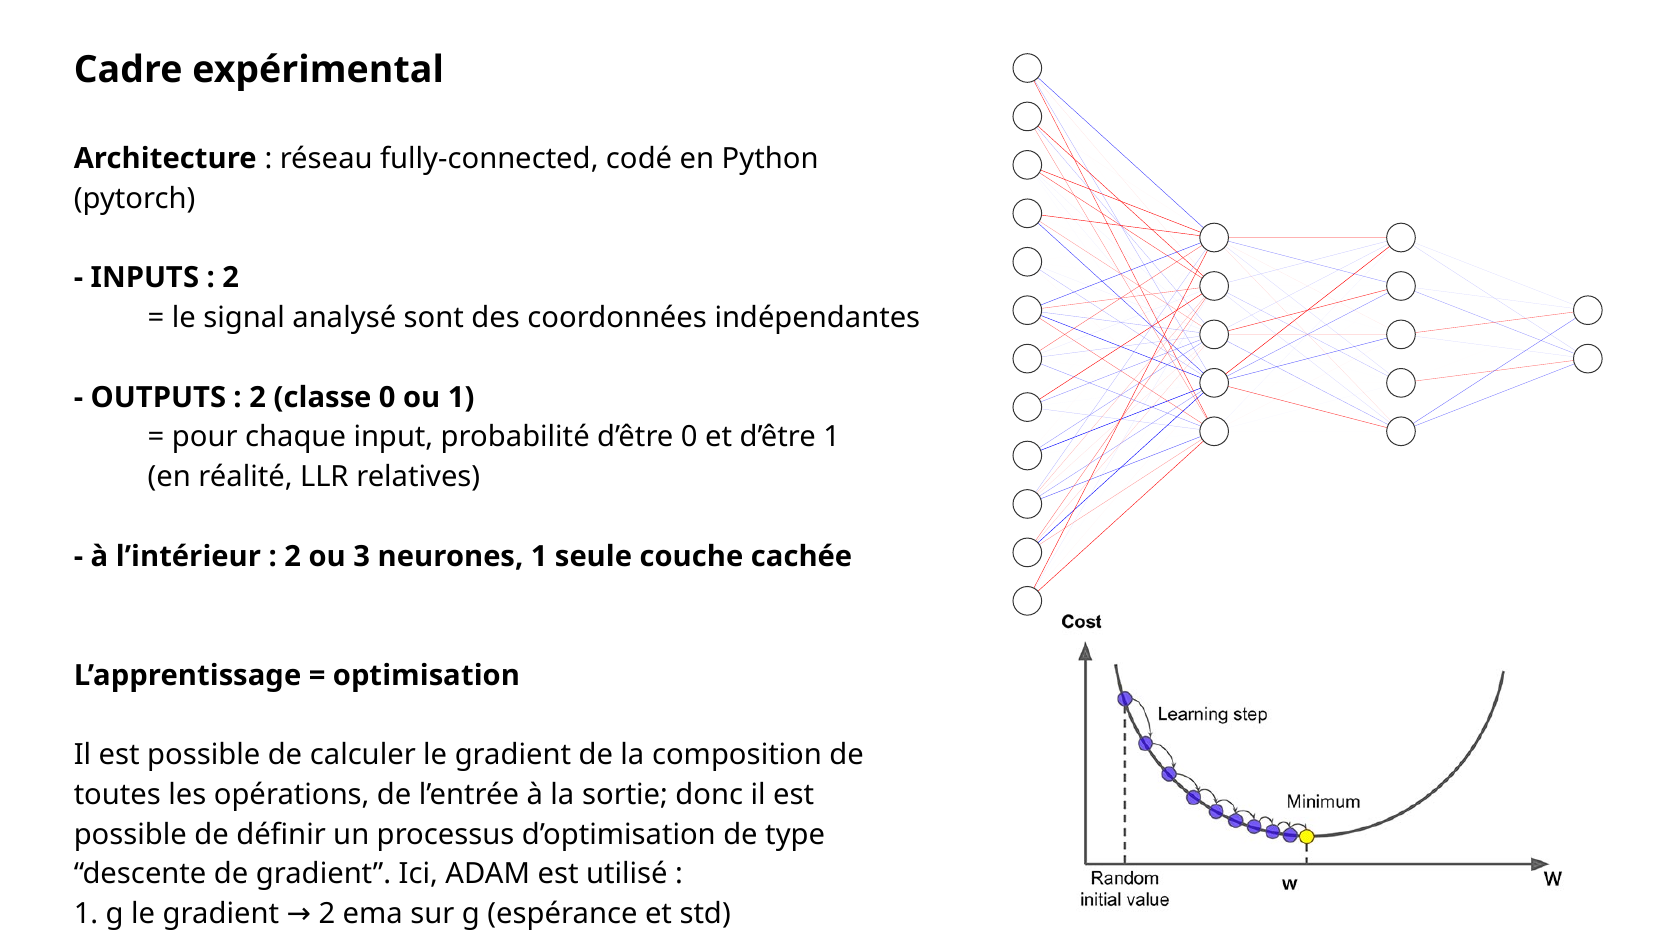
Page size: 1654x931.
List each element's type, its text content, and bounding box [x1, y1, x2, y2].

text_box Architecture : réseau fully-connected, codé en Python (pytorch) - INPUTS : 2 = le signal analysé sont des coordonnées indépendantes - OUTPUTS : 2 (classe 0 ou 1) = pour chaque input, probabilité d’être 0 et d’être 1 (en réalité, LLR relatives) - à l’intérieur : 2 ou 3 neurones, 1 seule couche cachée L’apprentissage = optimisation Il est possible de calculer le gradient de la composition de toutes les opérations, de l’entrée à la sortie; donc il est possible de définir un processus d’optimisation de type “descente de gradient”. Ici, ADAM est utilisé : 1. g le gradient → 2 ema sur g (espérance et std) 2. w (poids réseau) = w – step x esp / (std + eps) → apprentissage par “batch” et par “epoch” = 20 par batch, 25 epochs… [59, 129, 945, 899]
text_box Cadre expérimental [59, 35, 962, 93]
picture [962, 35, 1636, 930]
